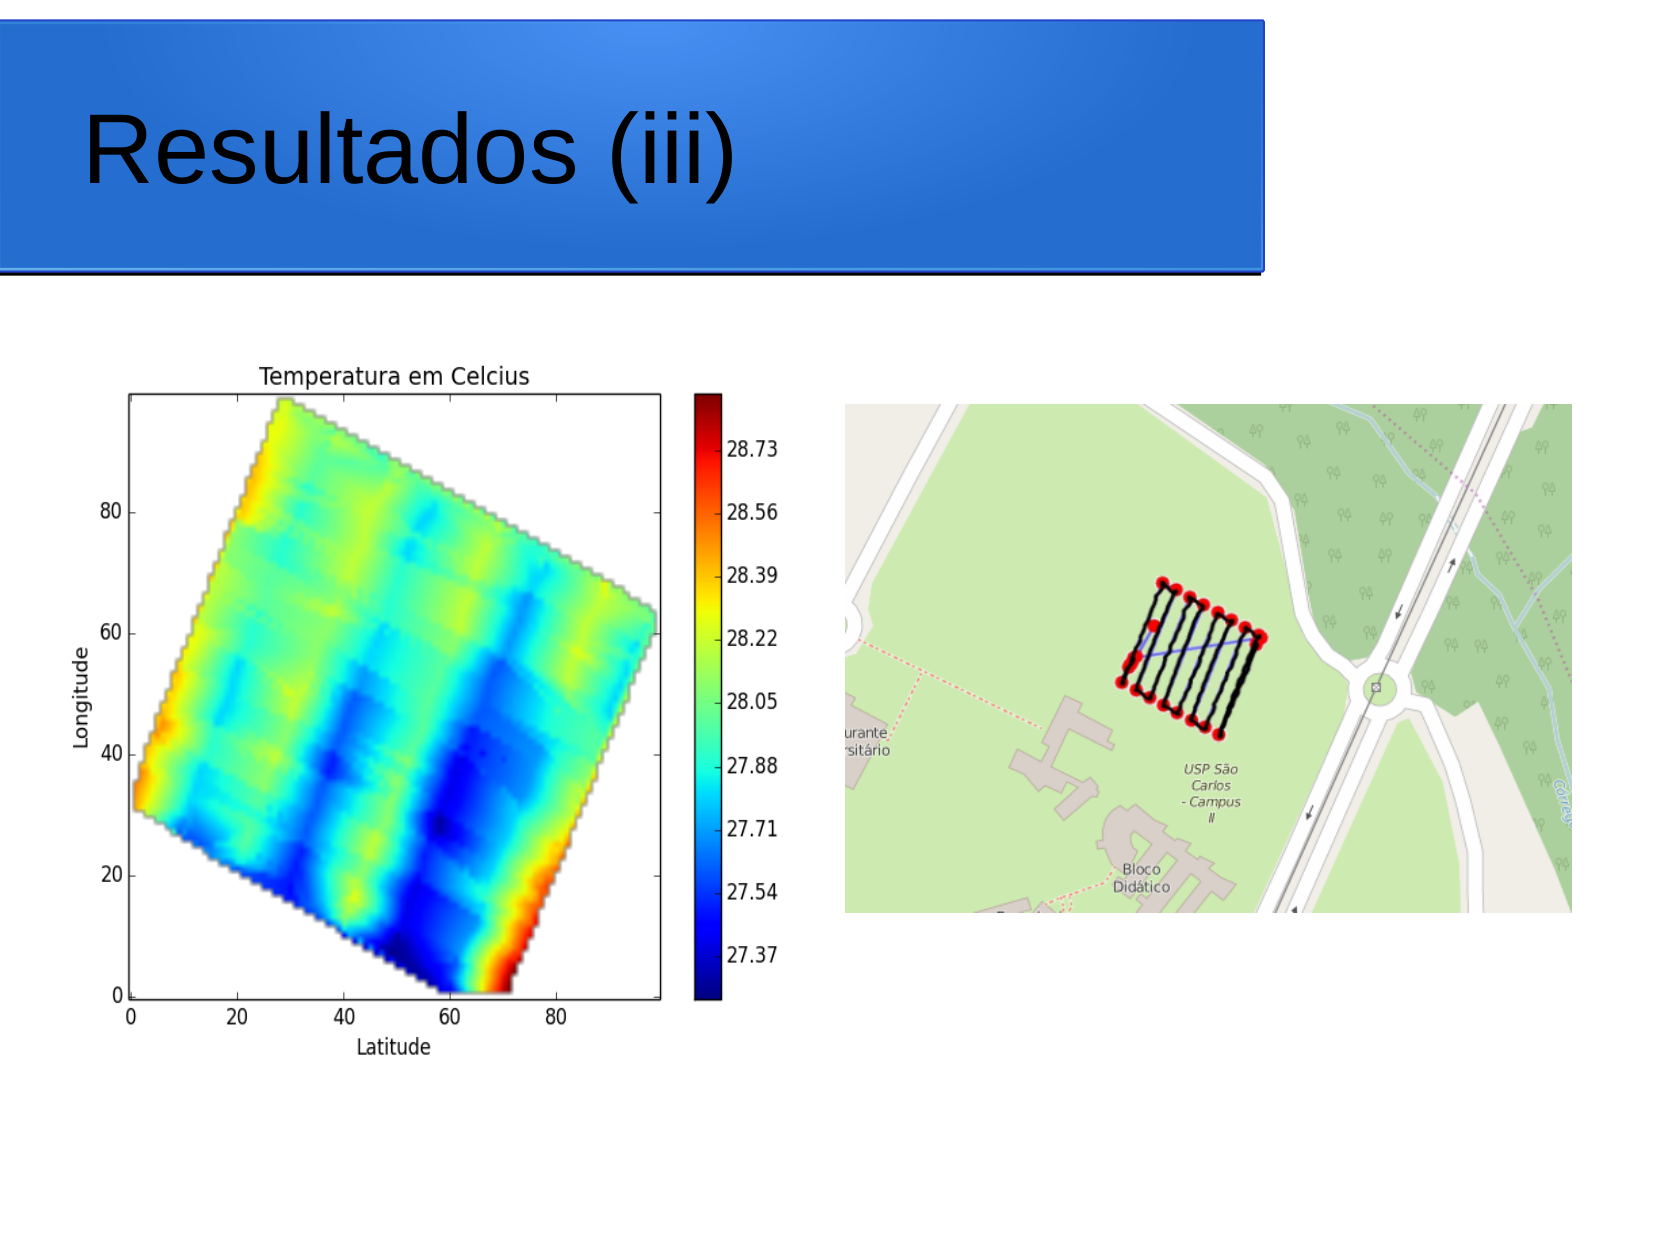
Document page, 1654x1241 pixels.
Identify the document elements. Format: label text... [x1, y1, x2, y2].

title Resultados (iii) [82, 47, 1235, 252]
picture [0, 318, 1572, 1075]
